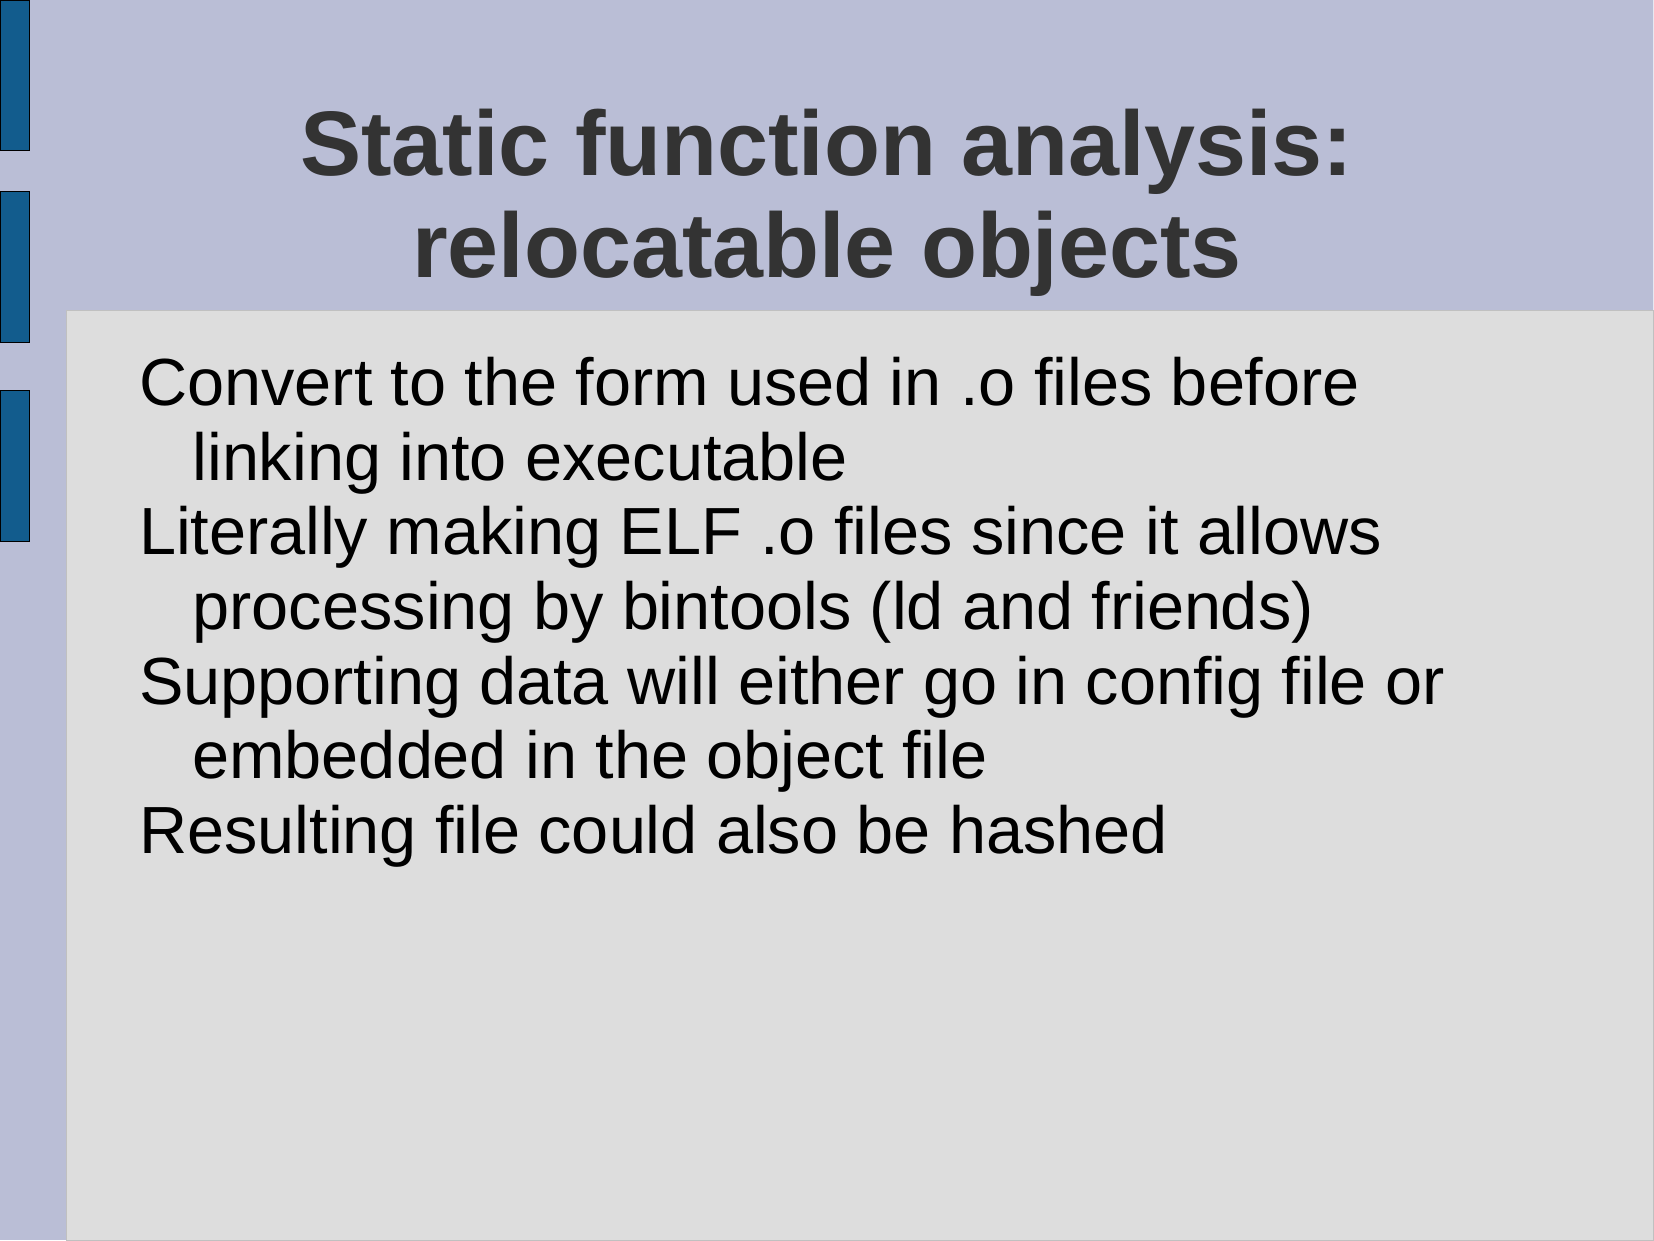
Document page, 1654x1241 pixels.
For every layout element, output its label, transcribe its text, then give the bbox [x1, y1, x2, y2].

list Convert to the form used in .o files before linking into executable Literally making ELF .o files since it allows processing by bintools (ld and friends) Supporting data will either go in config file or embedded in the object file Resulting file could also be hashed [121, 344, 1534, 1112]
title Static function analysis: relocatable objects [121, 92, 1534, 298]
